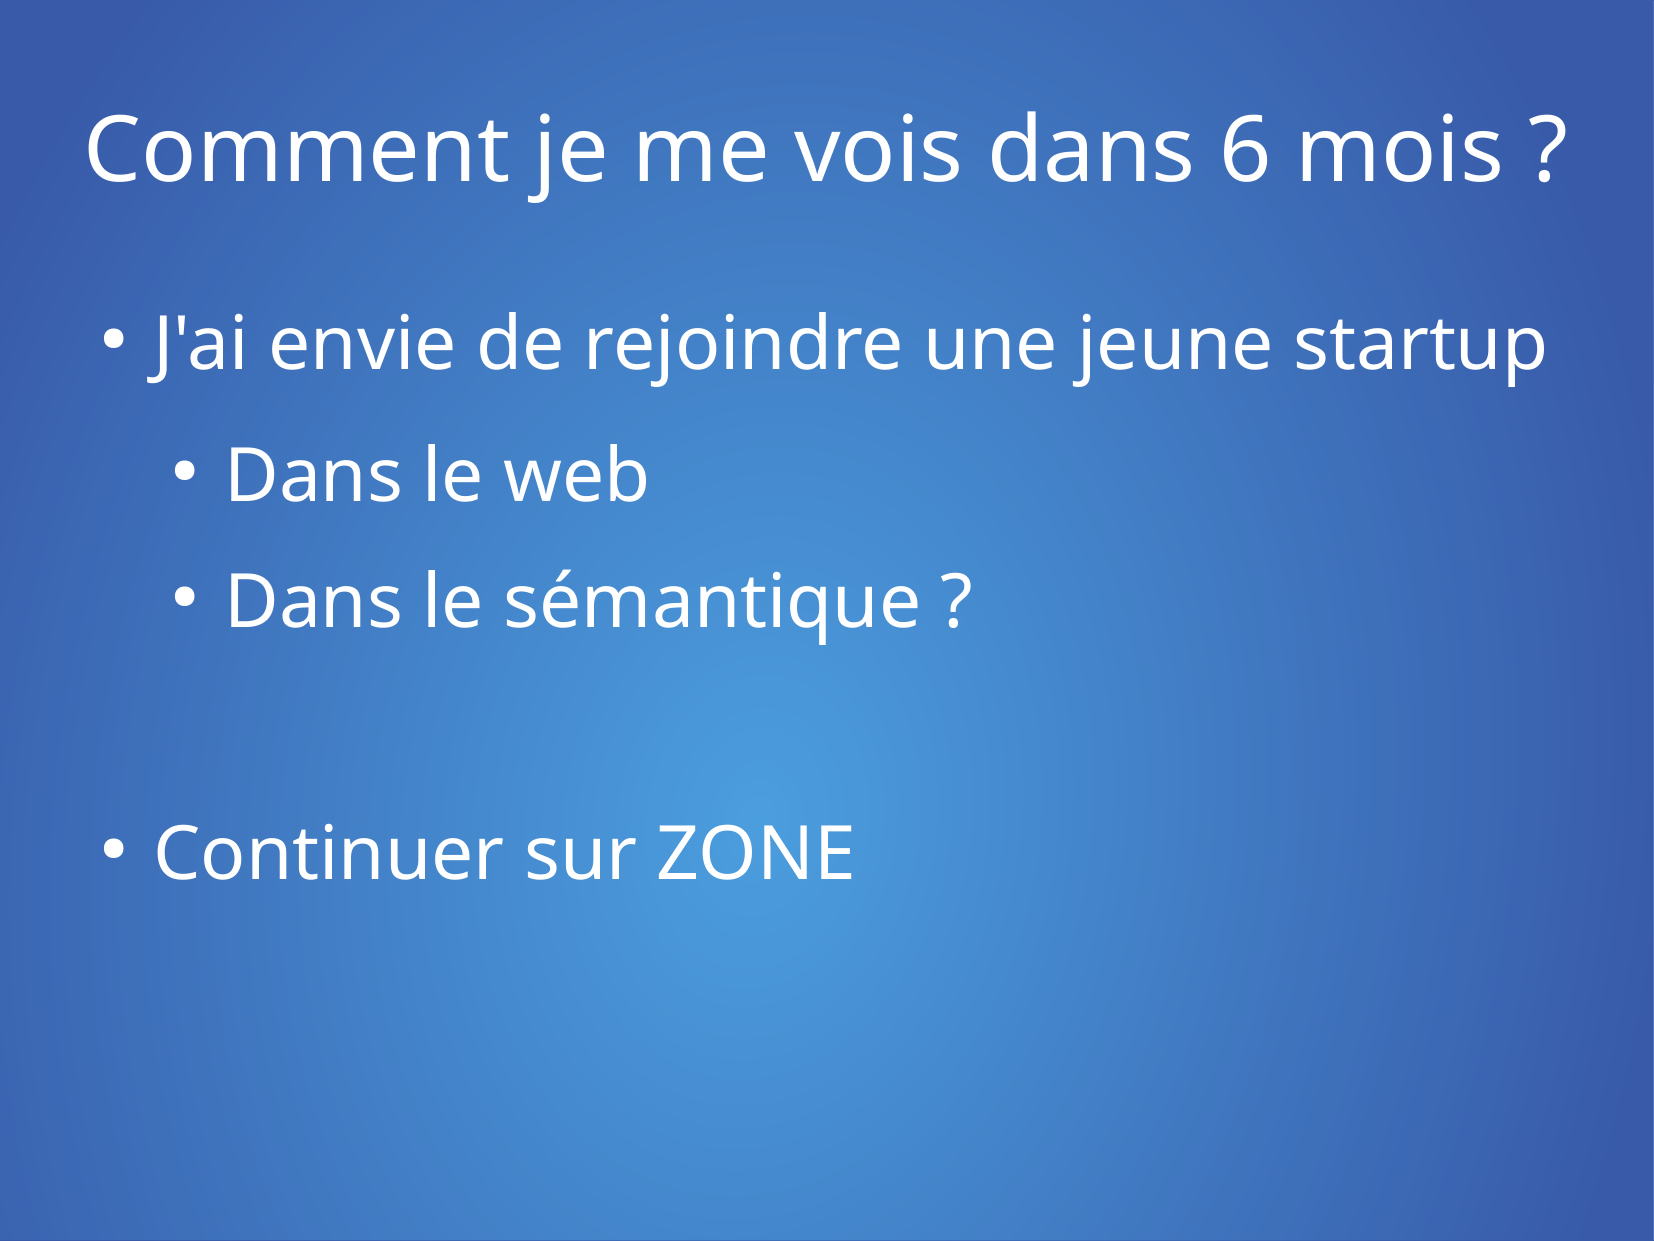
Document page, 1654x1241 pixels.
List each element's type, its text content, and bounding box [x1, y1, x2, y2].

list J'ai envie de rejoindre une jeune startup Dans le web Dans le sémantique ? Continuer sur ZONE [82, 289, 1571, 1009]
picture [0, 0, 1654, 1241]
title Comment je me vois dans 6 mois ? [82, 50, 1571, 243]
